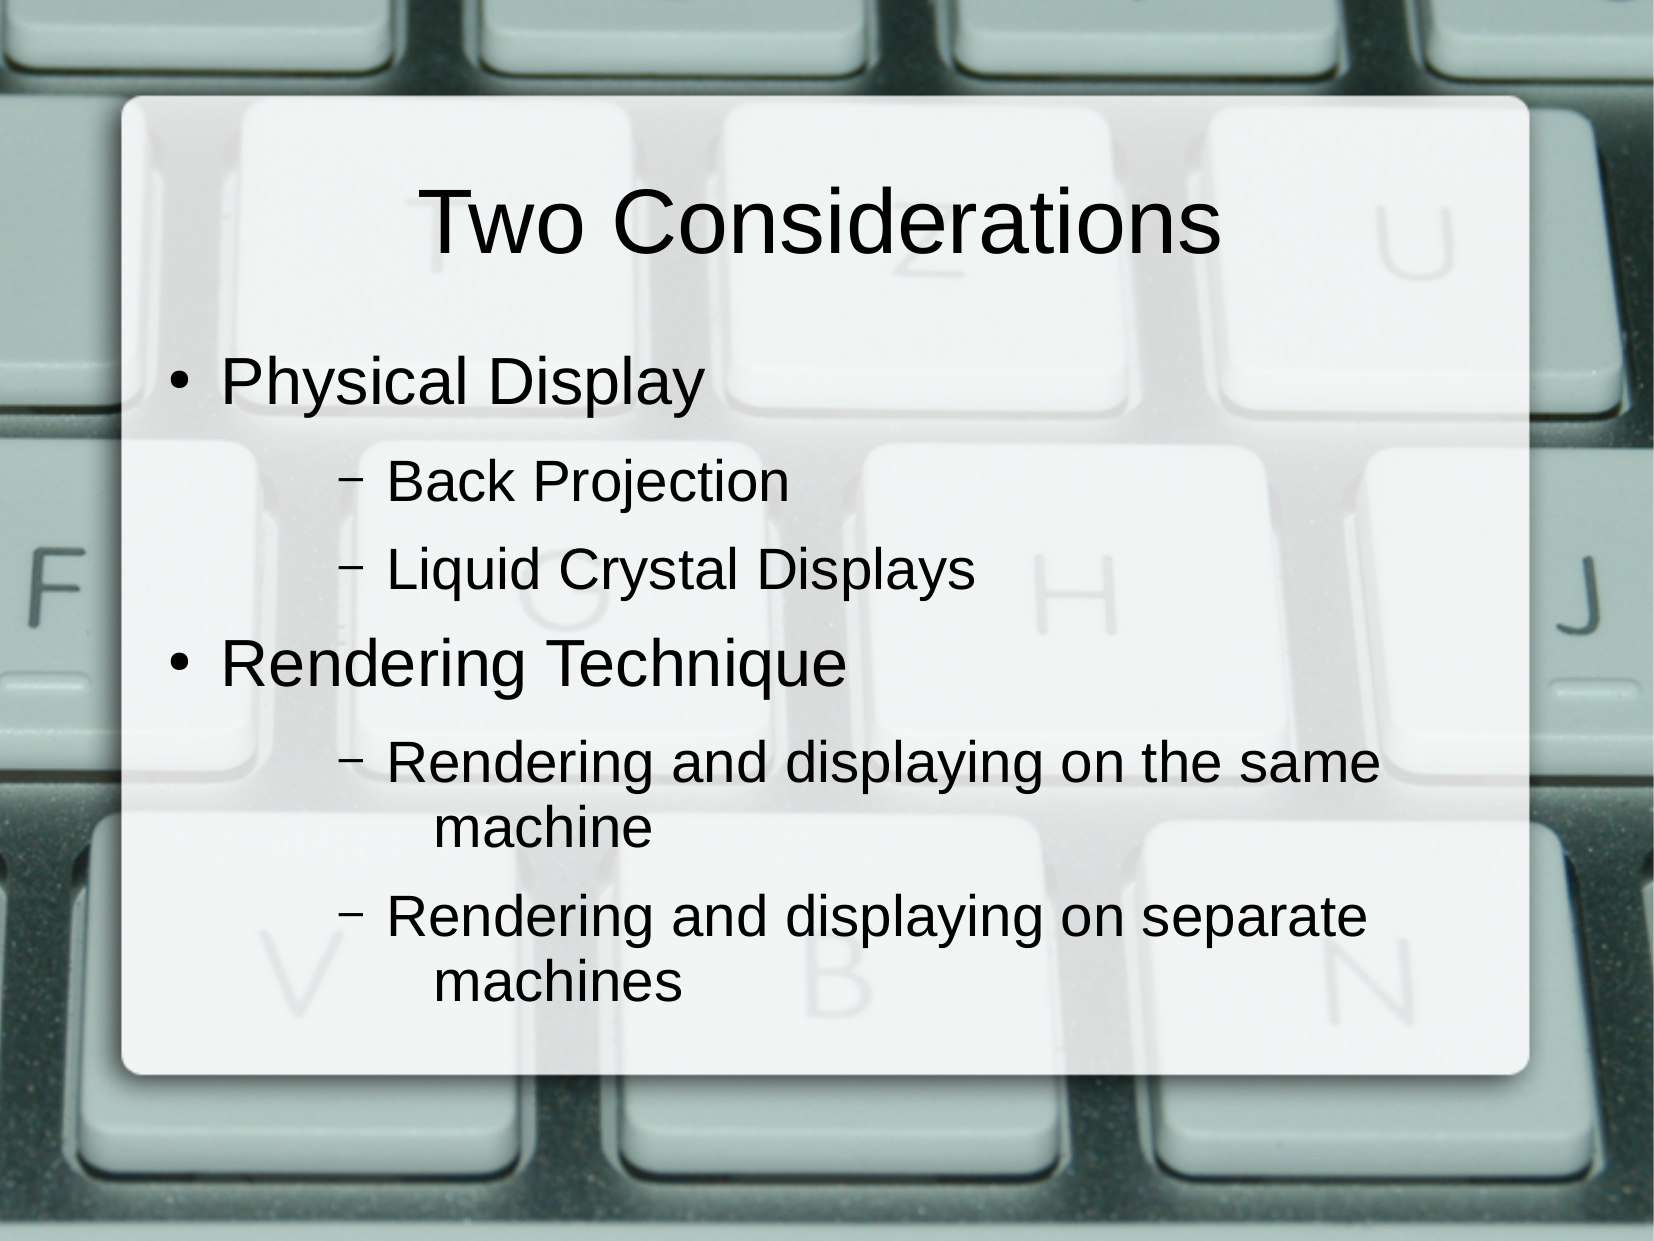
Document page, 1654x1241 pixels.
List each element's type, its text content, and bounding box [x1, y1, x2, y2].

list Physical Display Back Projection Liquid Crystal Displays Rendering Technique Rendering and displaying on the same machine Rendering and displaying on separate machines [150, 344, 1509, 1053]
title Two Considerations [135, 117, 1506, 325]
picture [0, 0, 1654, 1241]
